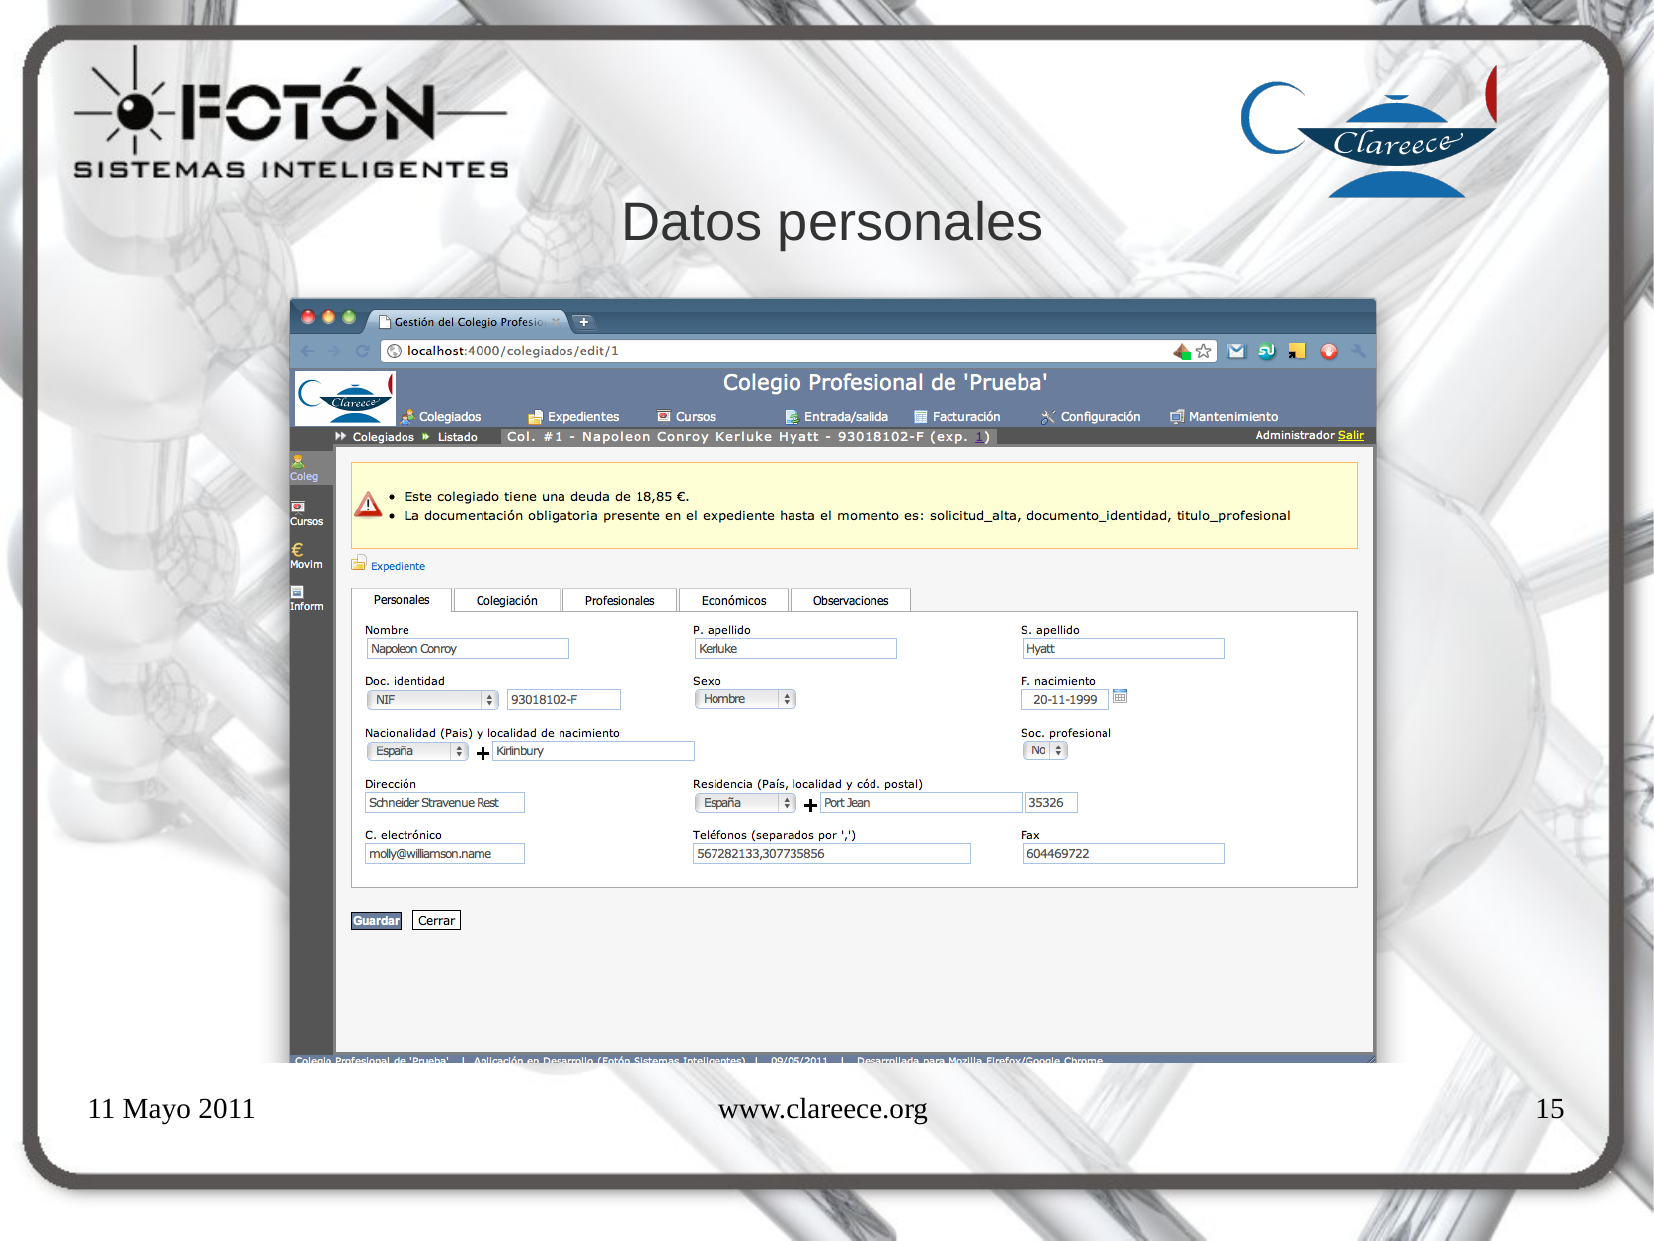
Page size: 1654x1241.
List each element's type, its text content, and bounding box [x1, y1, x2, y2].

picture [0, 0, 1654, 1241]
title Datos personales [88, 177, 1577, 266]
